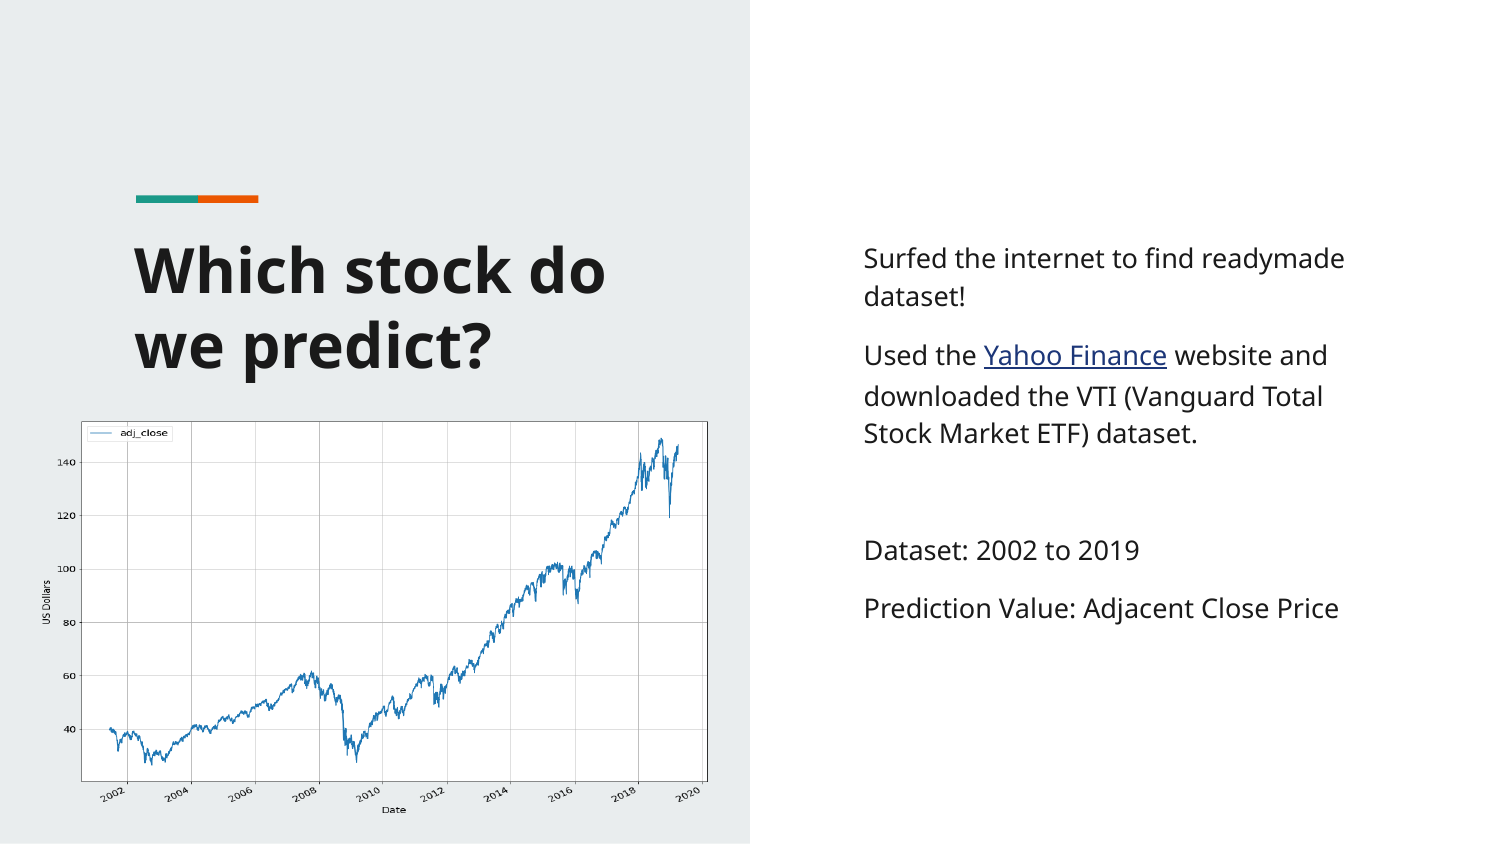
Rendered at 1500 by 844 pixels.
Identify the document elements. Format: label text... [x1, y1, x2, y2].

list 1 [1315, 352, 1323, 363]
title Which stock do we predict? [119, 216, 662, 415]
list 1 [987, 347, 995, 355]
list 1 [1216, 352, 1224, 363]
list 1 [915, 352, 923, 363]
picture [37, 415, 714, 819]
list 1 [868, 347, 878, 363]
subtitle Surfed the internet to find readymade dataset! Used the Yahoo Finance website and downloaded the VTI (Vanguard Total Stock Market ETF) dataset. Dataset: 2002 to 2019 Prediction Value: Adjacent Close Price [848, 221, 1391, 347]
list 1 [848, 221, 1403, 719]
